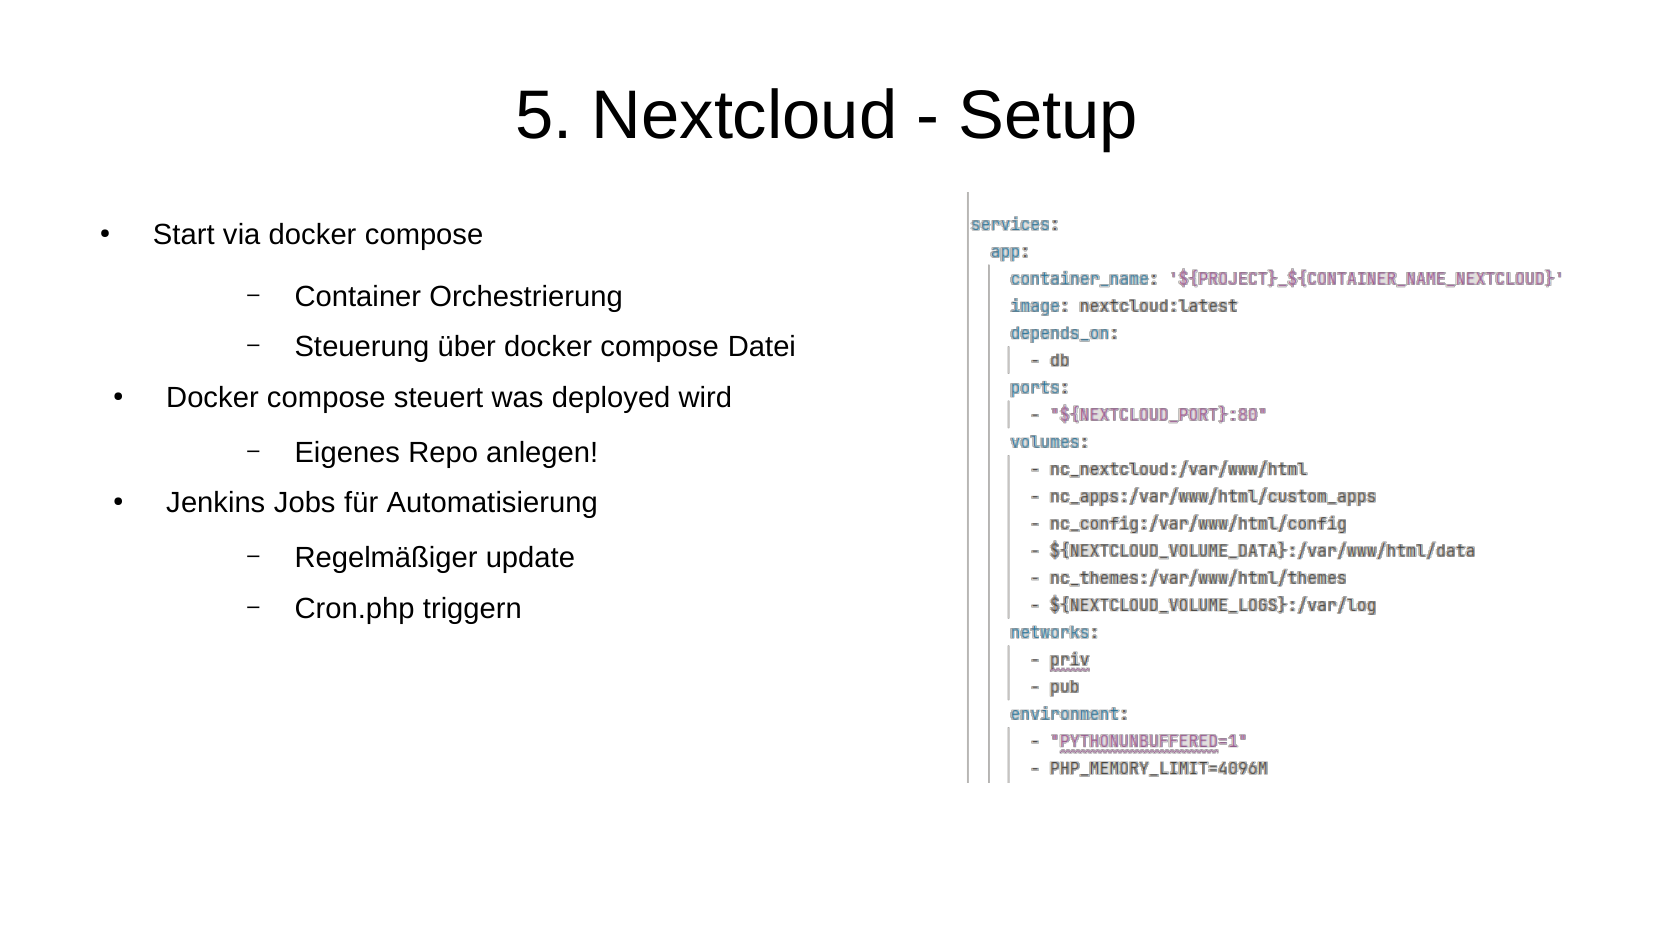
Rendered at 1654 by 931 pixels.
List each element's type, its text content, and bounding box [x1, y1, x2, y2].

title 5. Nextcloud - Setup [82, 37, 1571, 193]
picture [940, 192, 1571, 783]
list Start via docker compose Container Orchestrierung Steuerung über docker compose Datei Docker compose steuert was deployed wird Eigenes Repo anlegen! Jenkins Jobs für Automatisierung Regelmäßiger update Cron.php triggern [82, 217, 1004, 886]
